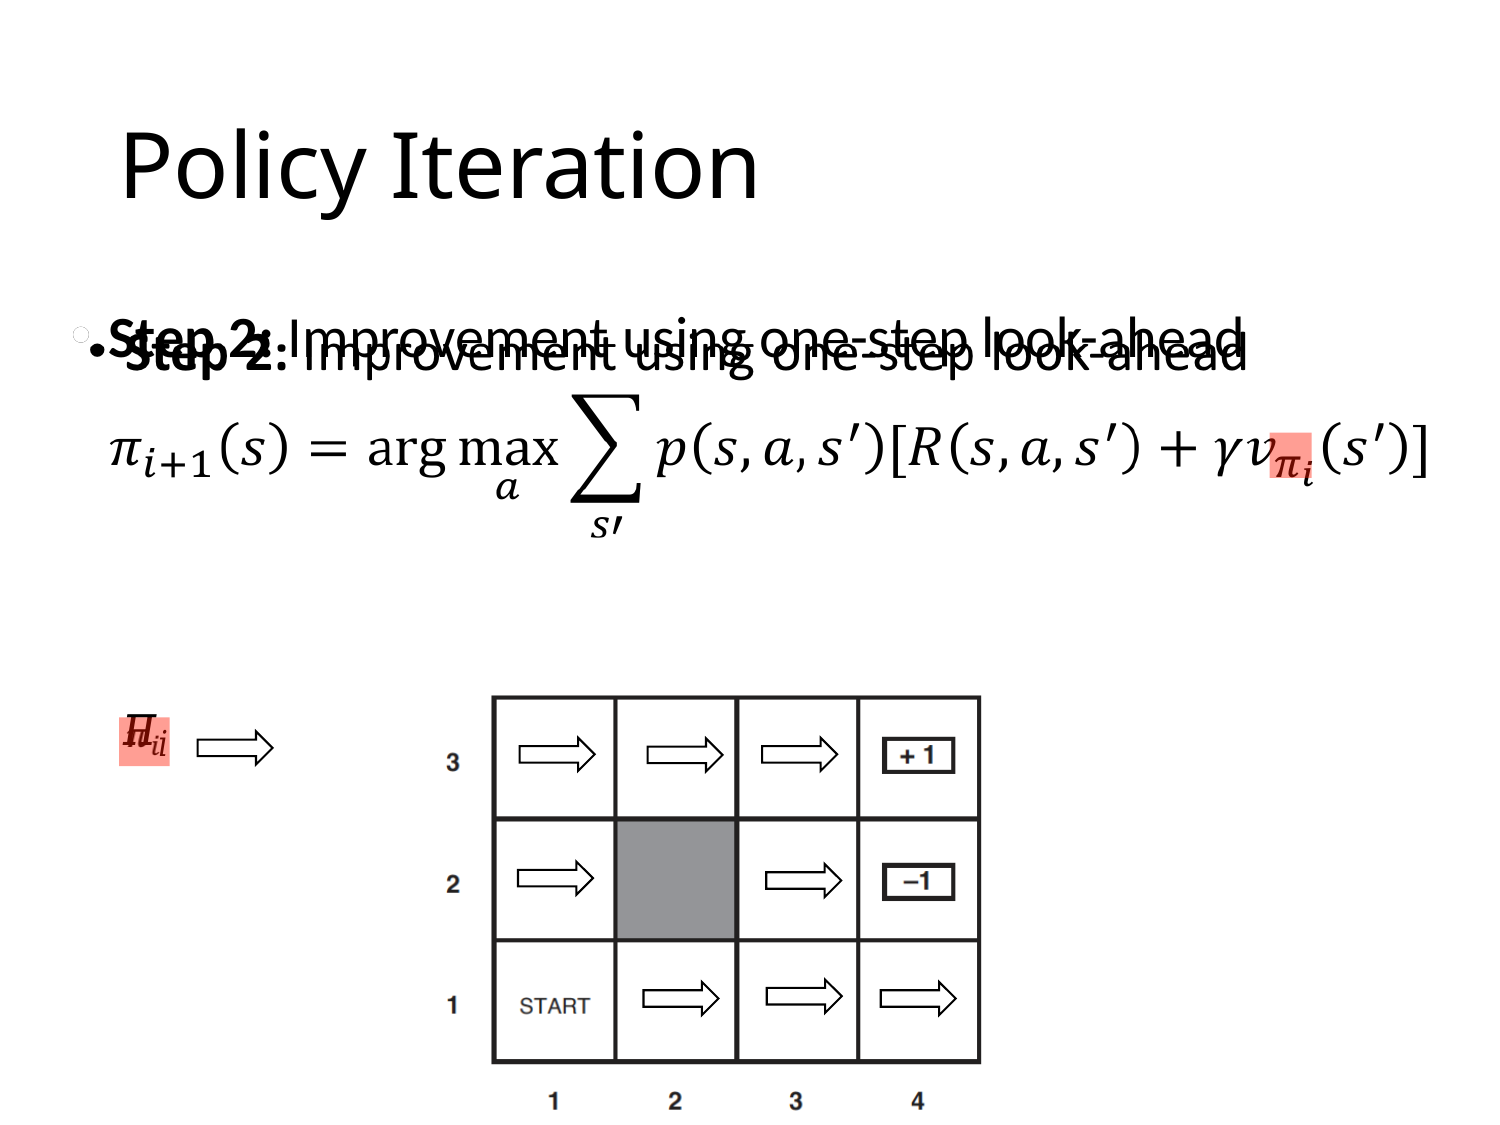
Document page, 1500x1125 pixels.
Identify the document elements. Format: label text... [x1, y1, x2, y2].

text_box [1269, 432, 1312, 478]
picture [414, 680, 993, 1125]
text_box [107, 704, 182, 767]
list [55, 299, 1467, 1014]
title Policy Iteration [103, 59, 1397, 278]
